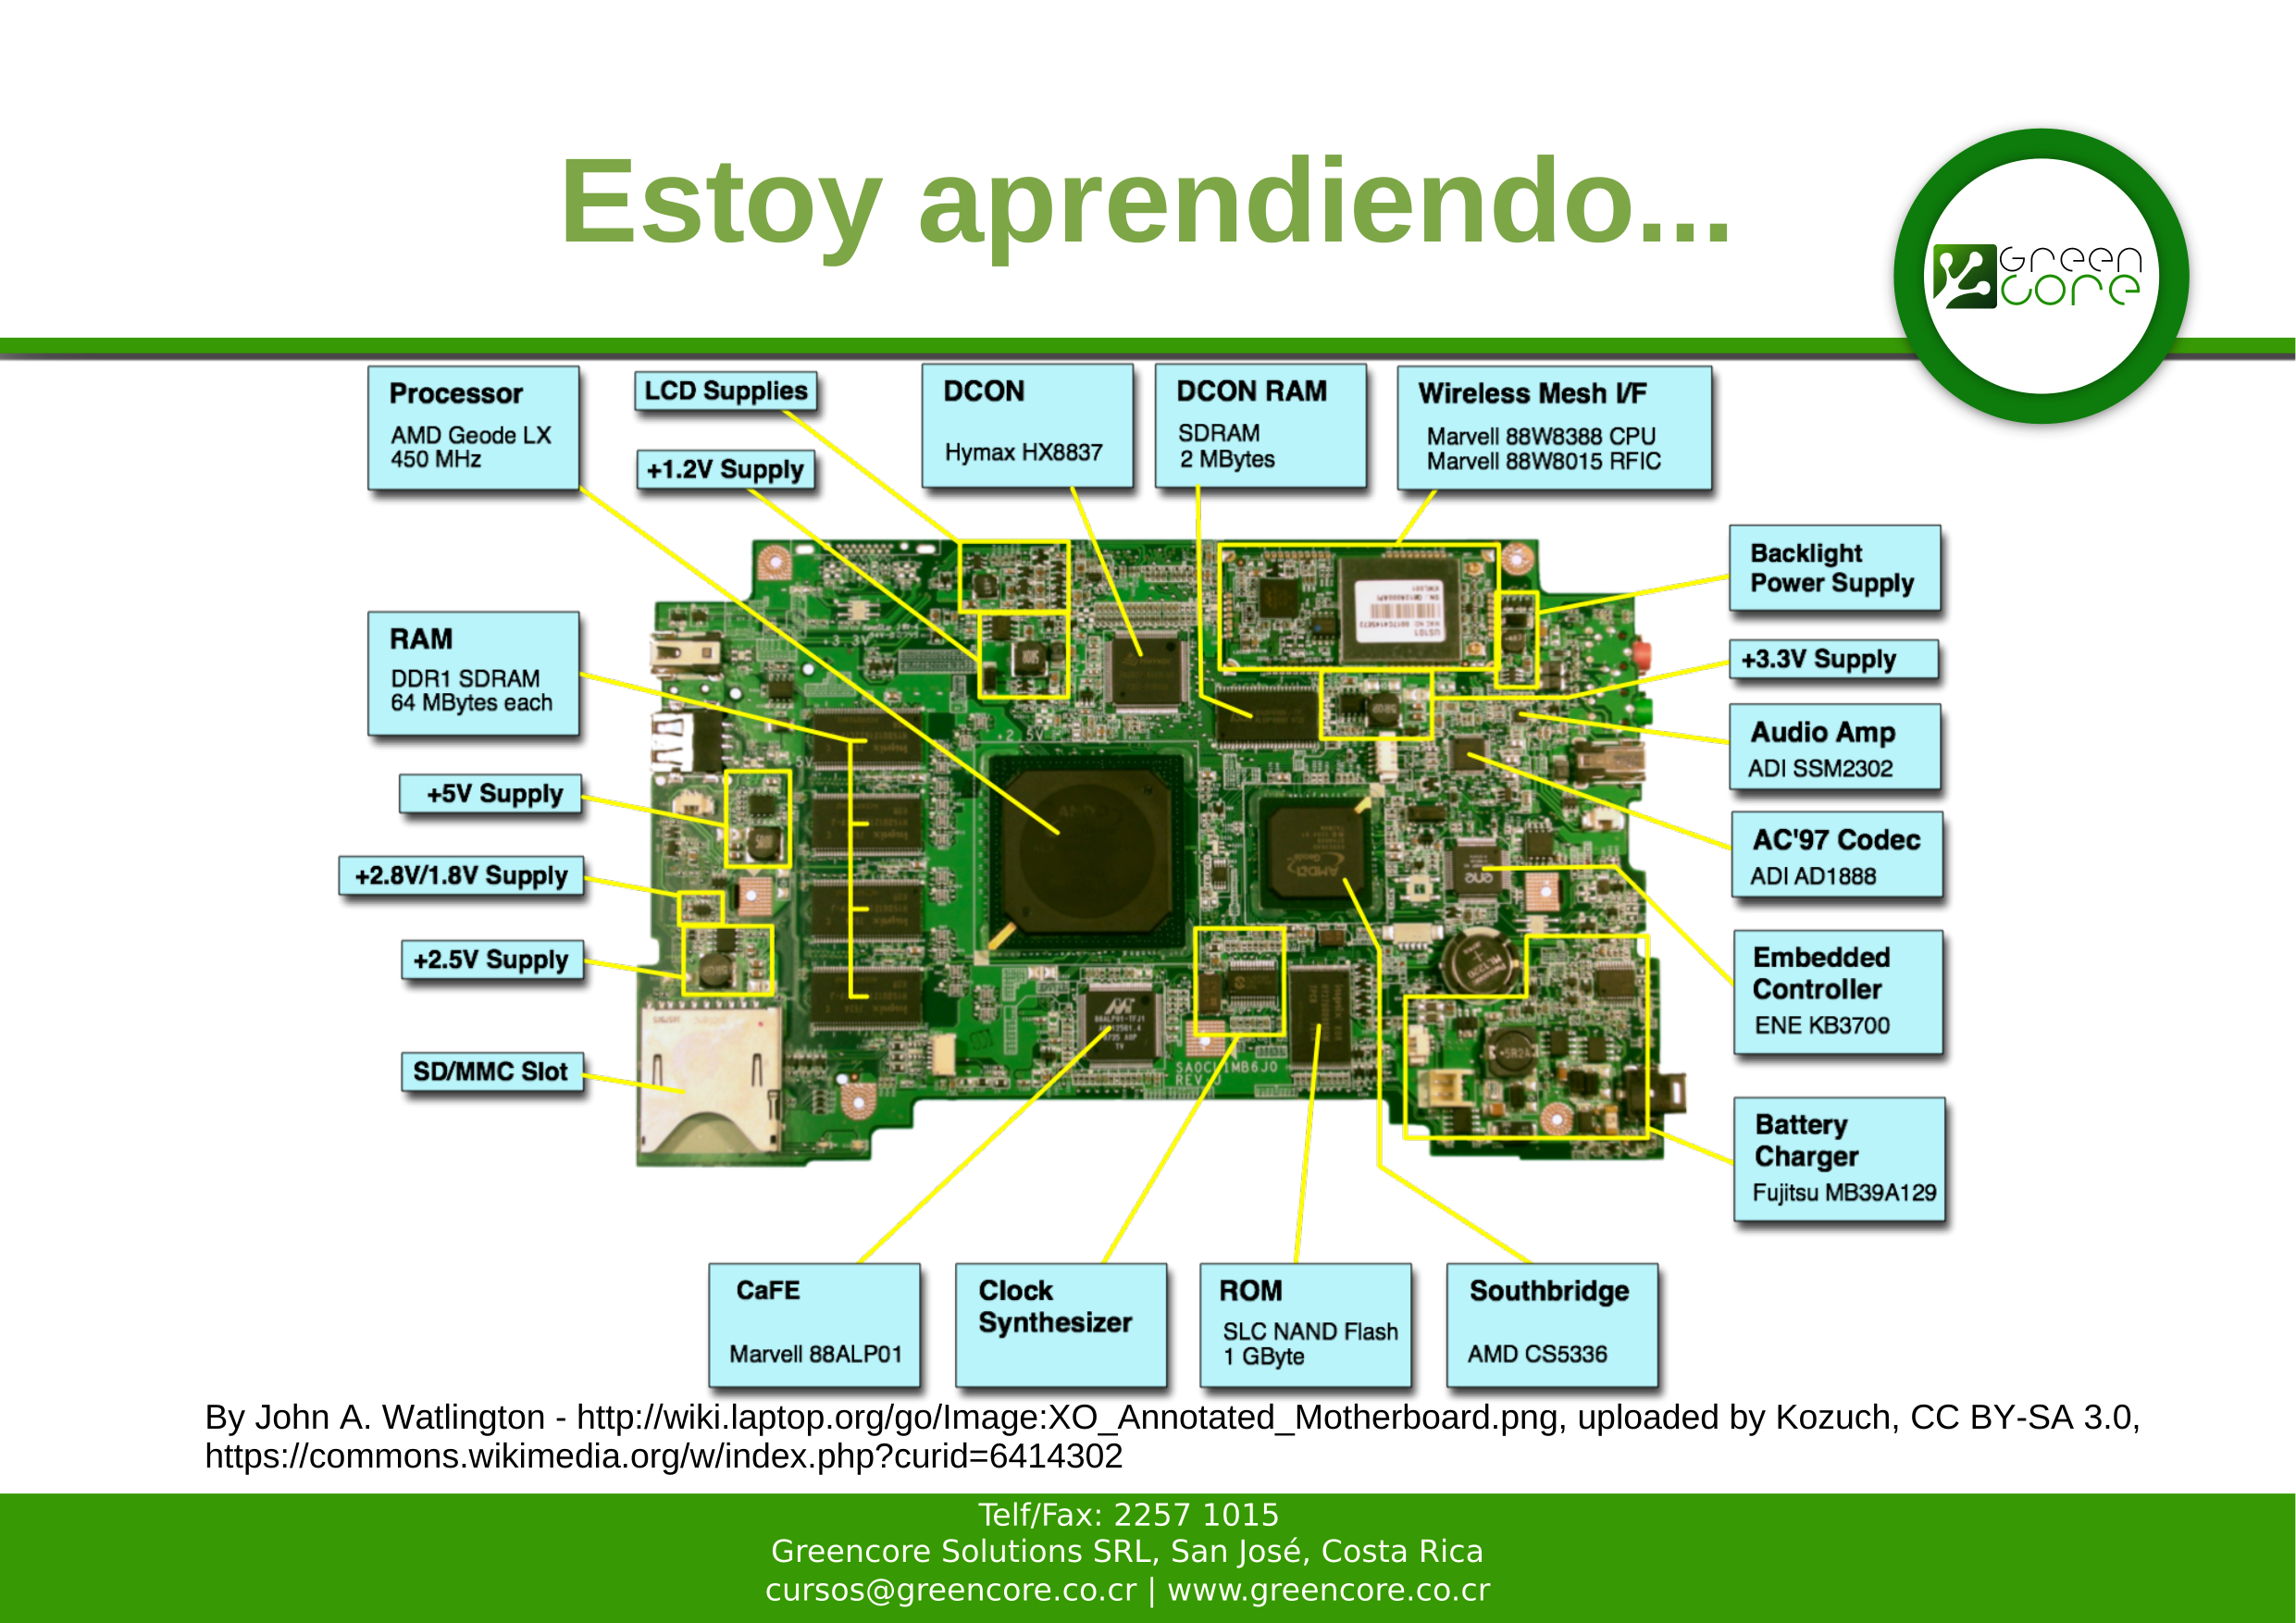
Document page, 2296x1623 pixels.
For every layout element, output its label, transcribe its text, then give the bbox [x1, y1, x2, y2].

picture [0, 0, 2296, 1623]
title Estoy aprendiendo... [115, 64, 2181, 336]
text_box By John A. Watlington - http://wiki.laptop.org/go/Image:XO_Annotated_Motherboard.png, uploaded by Kozuch, CC BY-SA 3.0, https://commons.wikimedia.org/w/index.php?curid=6414302 [191, 1391, 2157, 1482]
